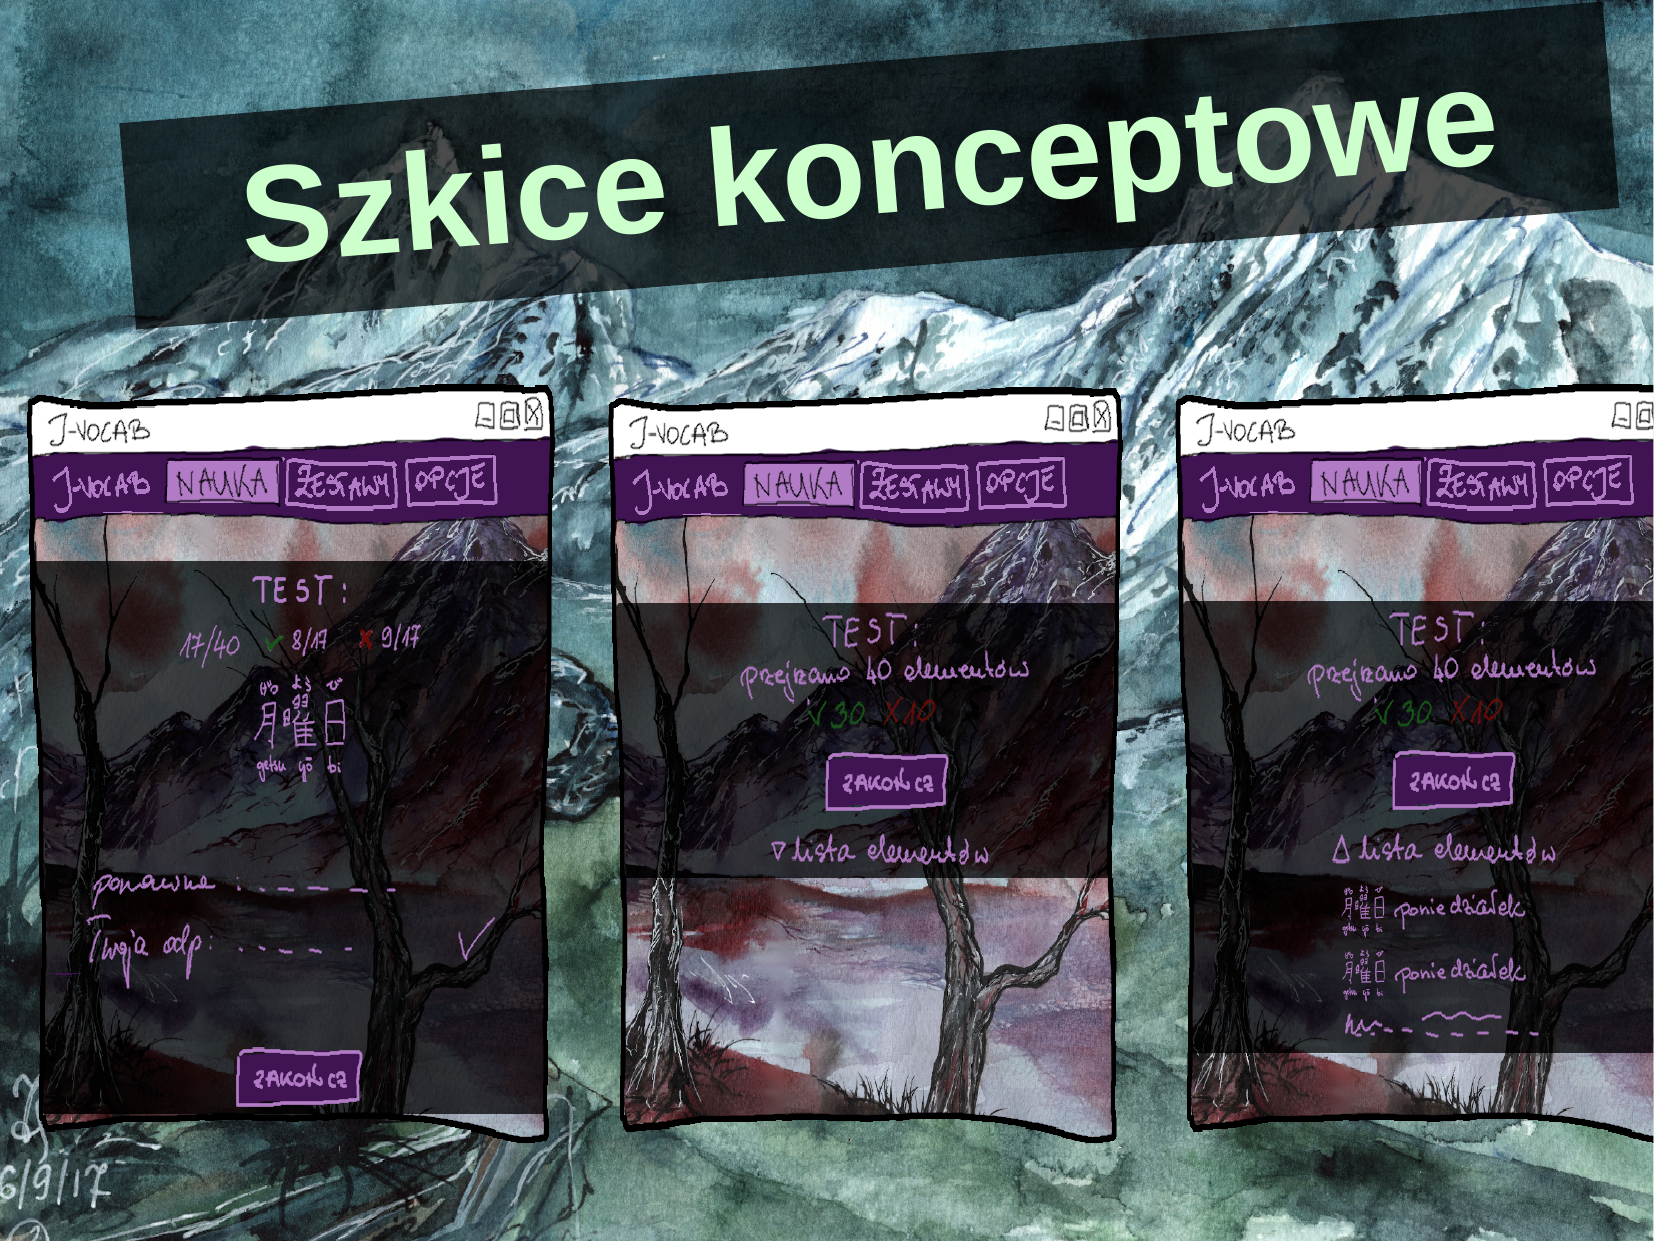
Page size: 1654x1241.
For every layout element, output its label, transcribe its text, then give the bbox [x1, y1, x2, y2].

title Szkice konceptowe [119, 1, 1620, 330]
picture [0, 0, 1654, 1241]
